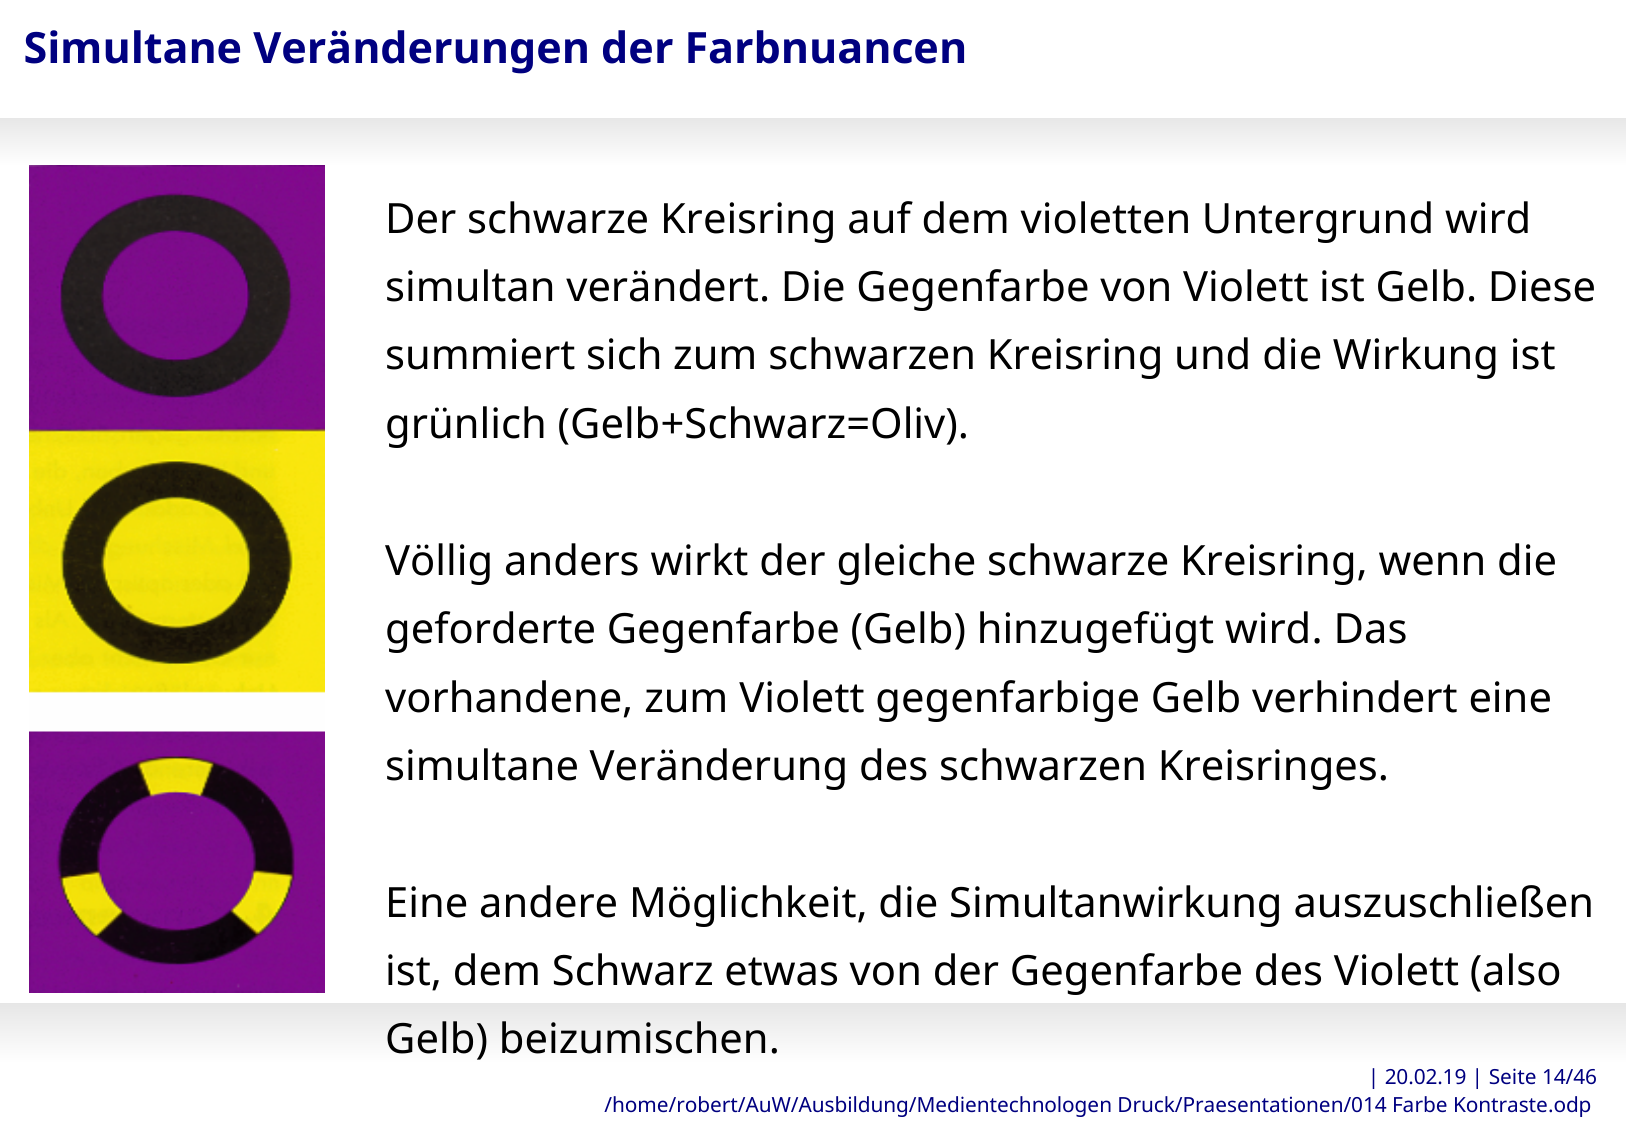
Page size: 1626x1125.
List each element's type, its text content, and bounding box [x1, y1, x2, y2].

picture [29, 165, 325, 993]
list Der schwarze Kreisring auf dem violetten Untergrund wird simultan verändert. Die Gegenfarbe von Violett ist Gelb. Diese summiert sich zum schwarzen Kreisring und die Wirkung ist grünlich (Gelb+Schwarz=Oliv). Völlig anders wirkt der gleiche schwarze Kreisring, wenn die geforderte Gegenfarbe (Gelb) hinzugefügt wird. Das vorhandene, zum Violett gegenfarbige Gelb verhindert eine simultane Veränderung des schwarzen Kreisringes. Eine andere Möglichkeit, die Simultanwirkung auszuschließen ist, dem Schwarz etwas von der Gegenfarbe des Violett (also Gelb) beizumischen. [338, 177, 1598, 1075]
title Simultane Veränderungen der Farbnuancen [23, 5, 1600, 154]
